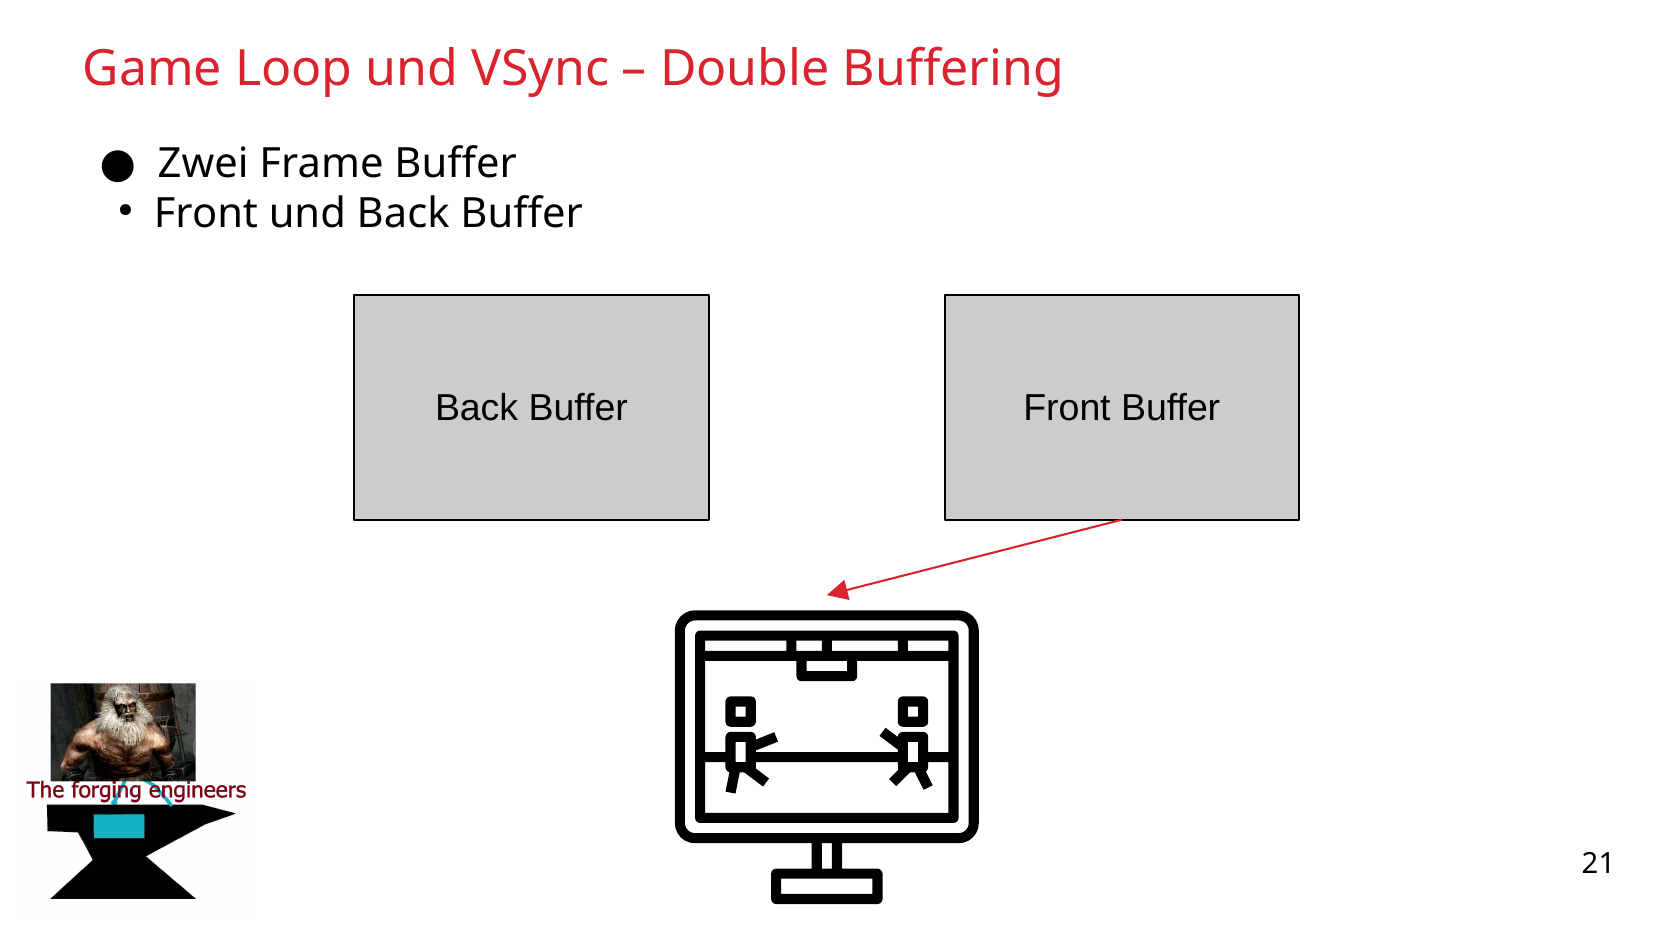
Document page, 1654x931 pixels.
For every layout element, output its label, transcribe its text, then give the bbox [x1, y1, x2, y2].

text_box Zwei Frame Buffer Front und Back Buffer [82, 135, 1583, 260]
text_box Back Buffer [354, 295, 709, 520]
picture [664, 595, 989, 931]
text_box Front Buffer [944, 295, 1300, 520]
title Game Loop und VSync – Double Buffering [82, 37, 1571, 95]
picture [17, 679, 254, 916]
